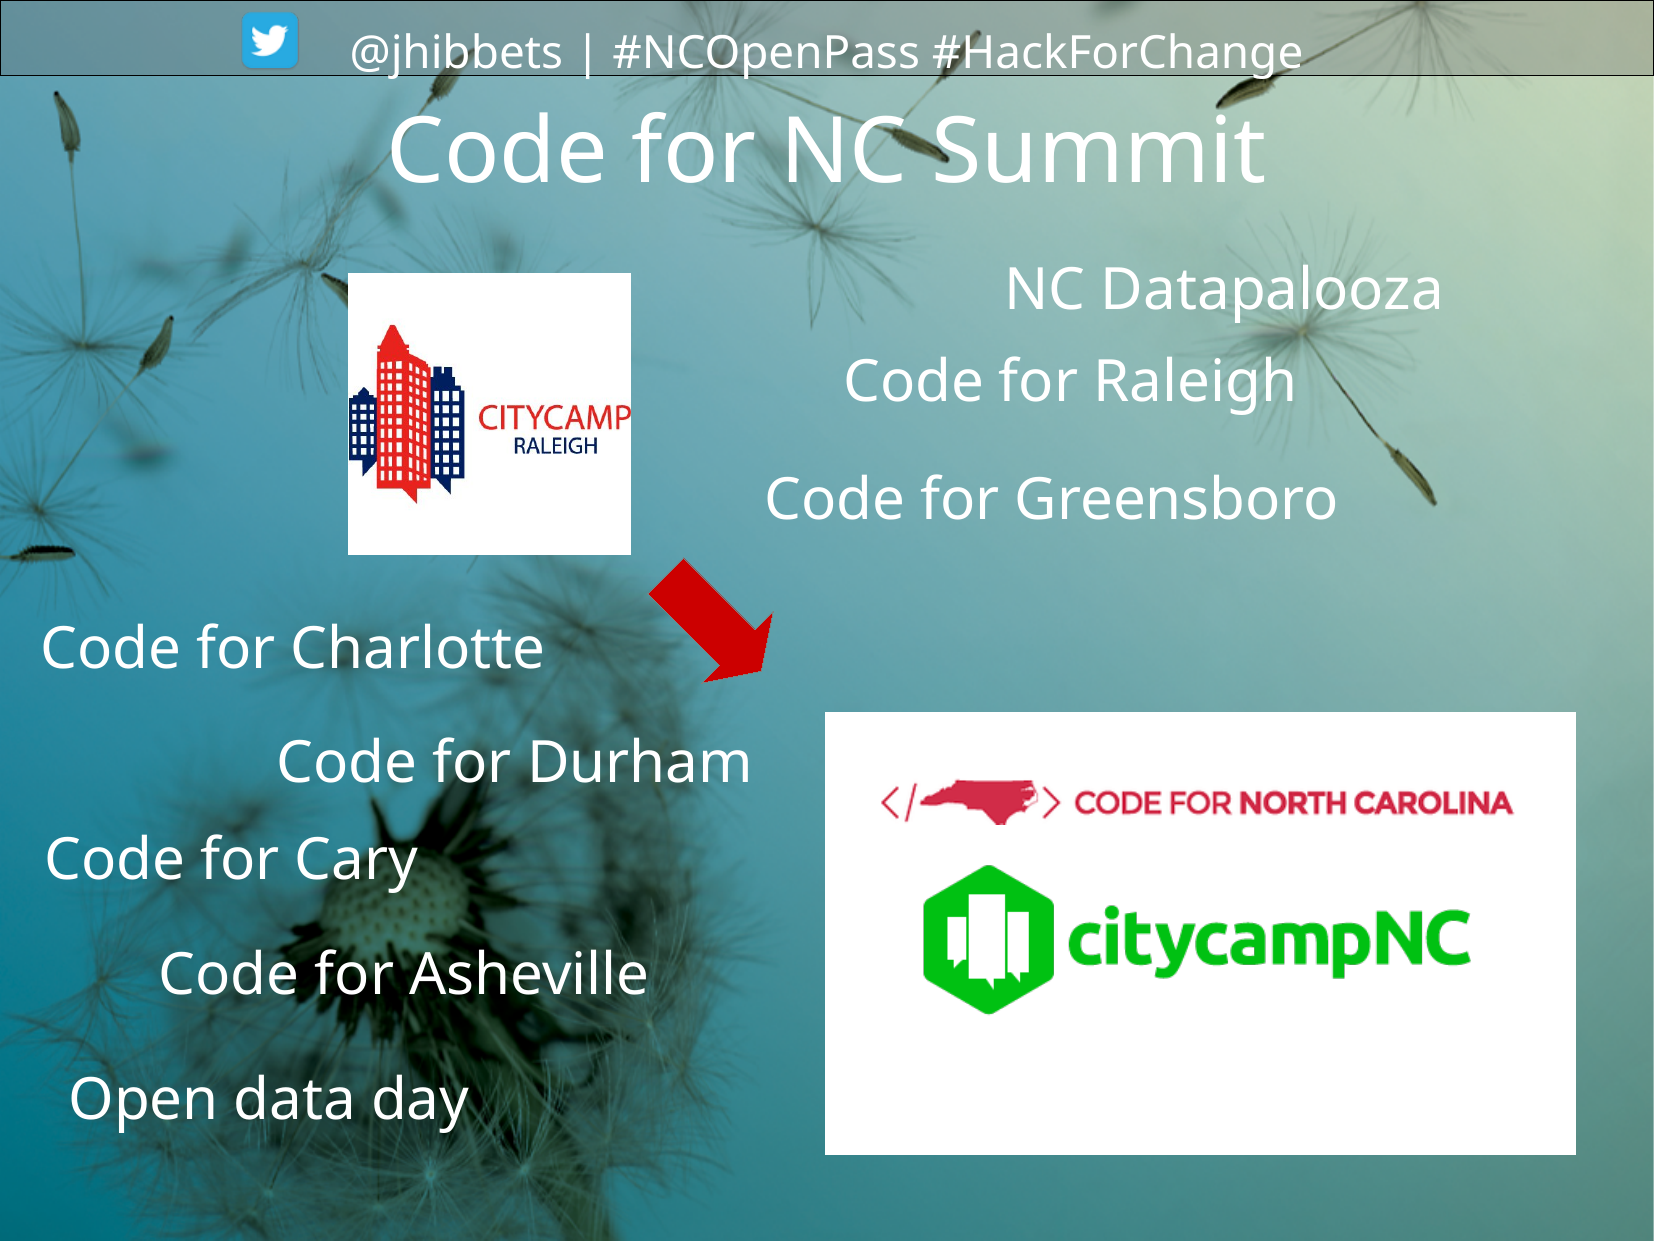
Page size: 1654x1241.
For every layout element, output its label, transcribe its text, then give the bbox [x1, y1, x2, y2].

picture [0, 76, 1654, 1241]
text_box [647, 557, 774, 684]
text_box [825, 712, 1576, 1155]
picture [240, 11, 301, 43]
text_box Code for Charlotte [26, 599, 572, 673]
title Code for NC Summit [82, 43, 1571, 251]
text_box Code for Greensboro [750, 450, 1365, 524]
text_box Code for Durham [262, 712, 770, 786]
text_box Code for Cary [30, 810, 441, 884]
text_box Open data day [53, 1050, 526, 1124]
text_box Code for Asheville [144, 925, 680, 999]
text_box NC Datapalooza [990, 240, 1462, 314]
text_box Code for Raleigh [828, 331, 1321, 406]
